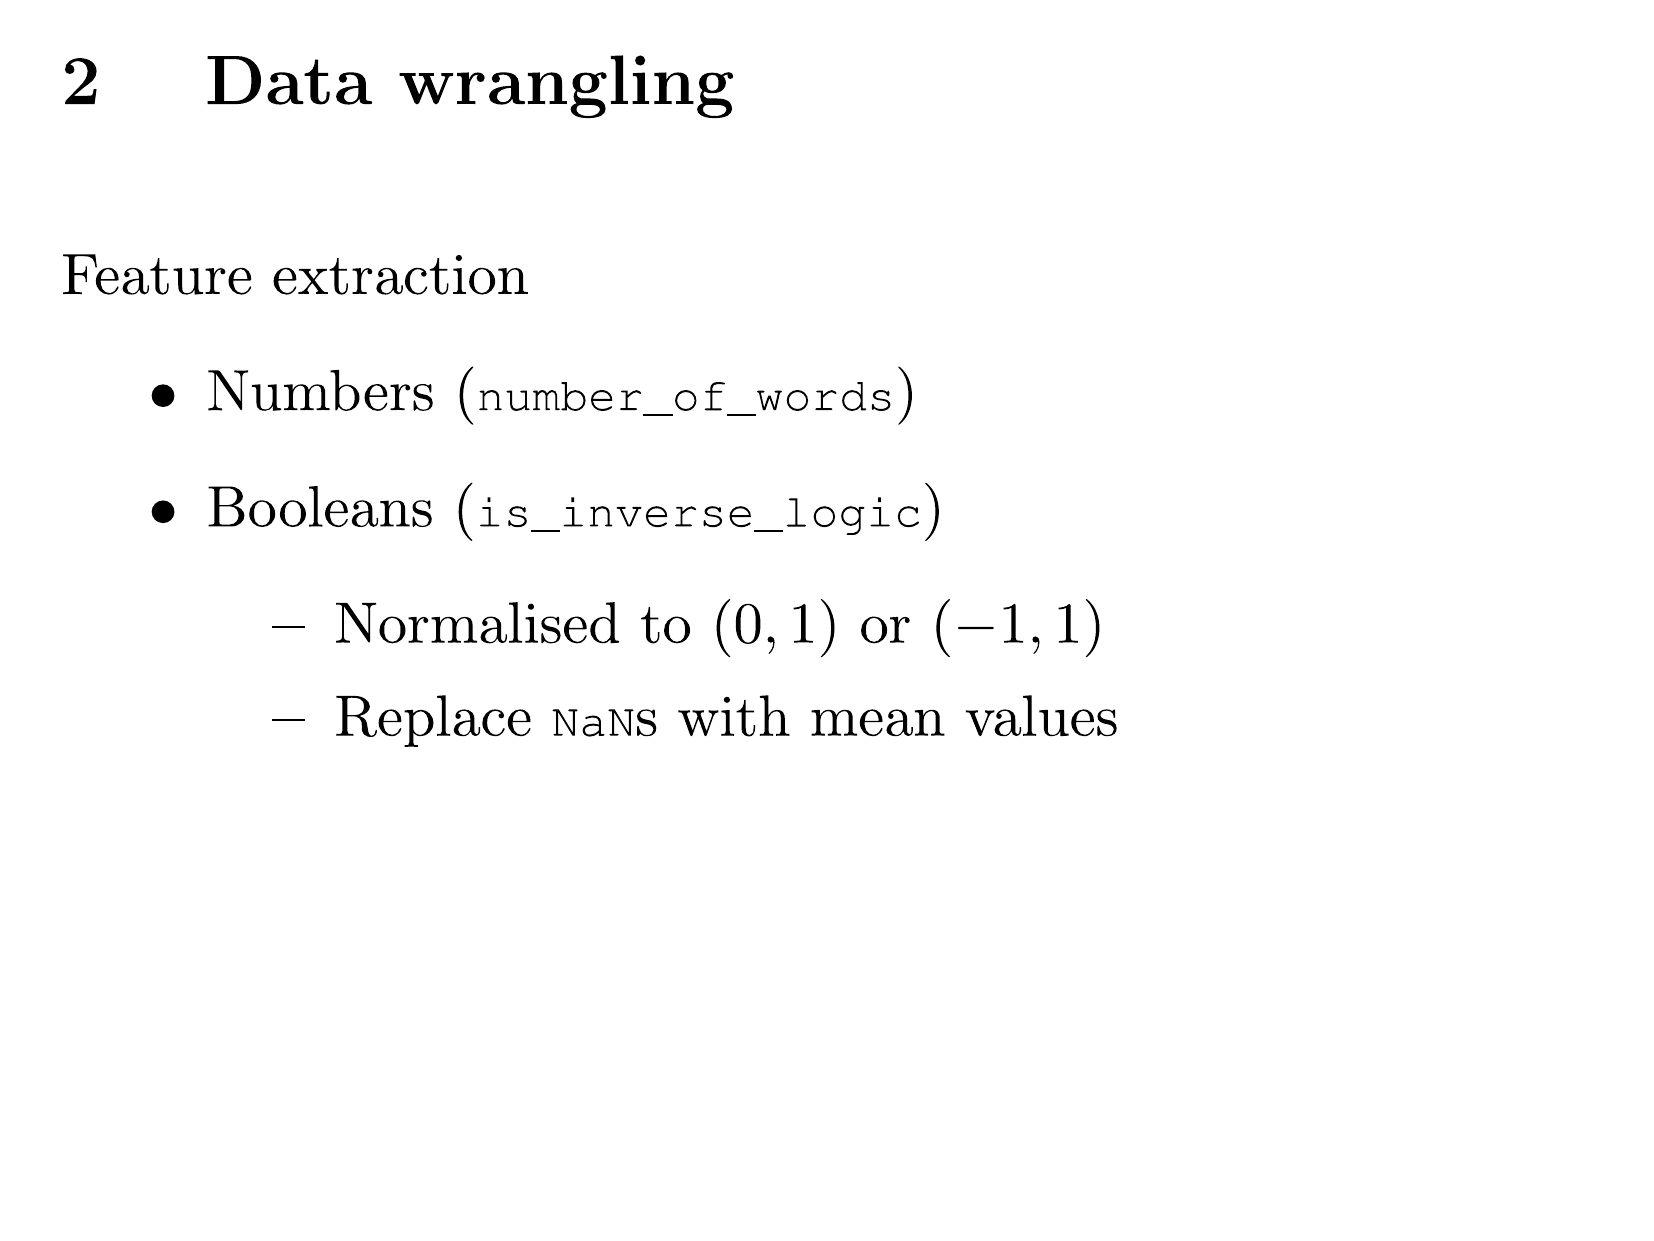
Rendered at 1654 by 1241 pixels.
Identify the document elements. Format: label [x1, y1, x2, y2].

text_box [61, 55, 1119, 747]
